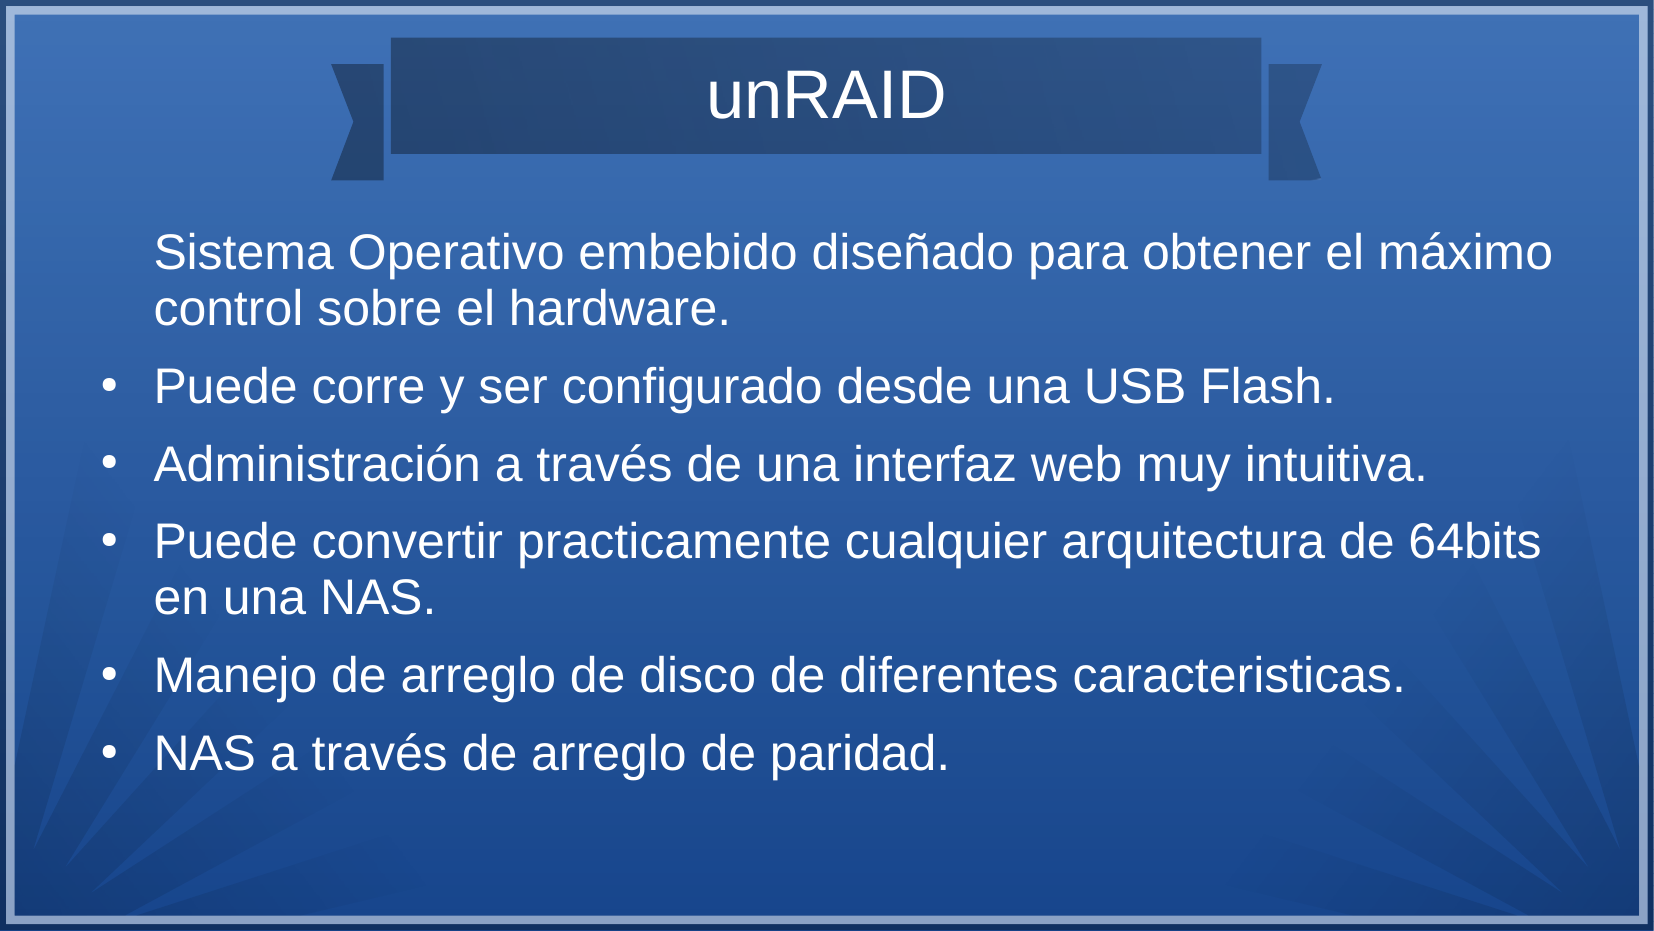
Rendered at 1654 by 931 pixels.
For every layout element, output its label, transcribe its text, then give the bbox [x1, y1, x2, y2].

list Sistema Operativo embebido diseñado para obtener el máximo control sobre el hardware. Puede corre y ser configurado desde una USB Flash. Administración a través de una interfaz web muy intuitiva. Puede convertir practicamente cualquier arquitectura de 64bits en una NAS. Manejo de arreglo de disco de diferentes caracteristicas. NAS a través de arreglo de paridad. [82, 224, 1571, 848]
title unRAID [389, 35, 1264, 154]
